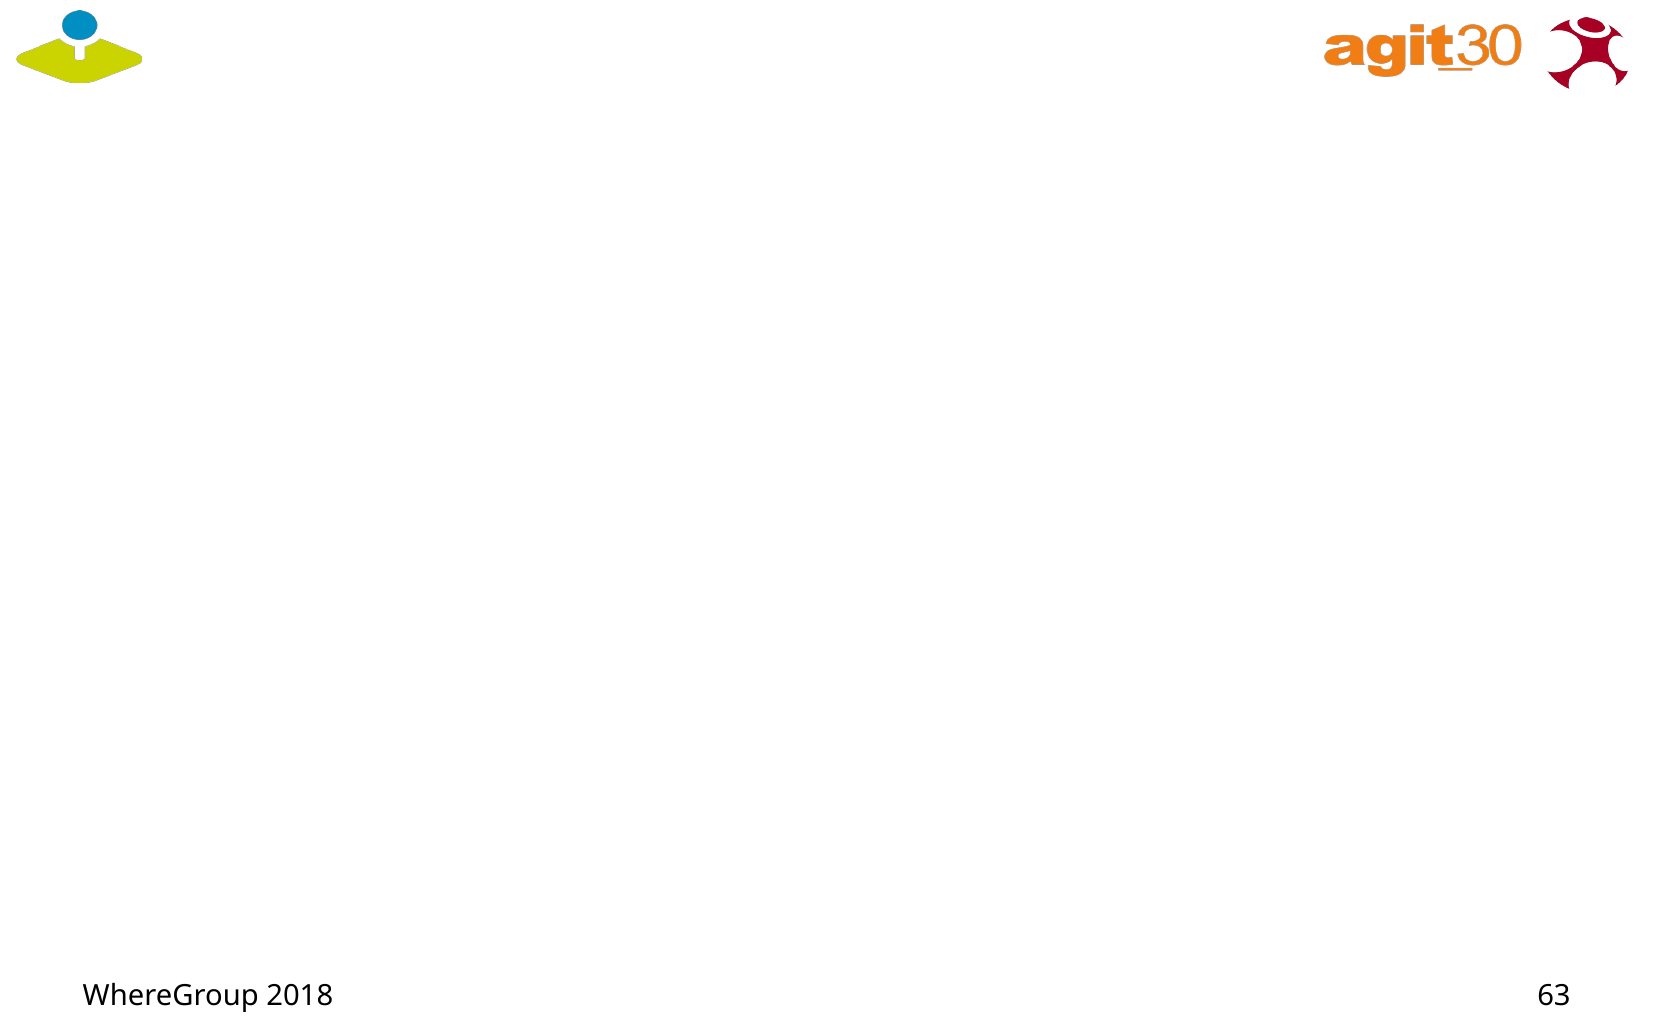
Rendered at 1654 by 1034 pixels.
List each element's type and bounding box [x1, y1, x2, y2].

picture [16, 10, 142, 83]
picture [1322, 21, 1524, 79]
picture [1547, 17, 1628, 89]
